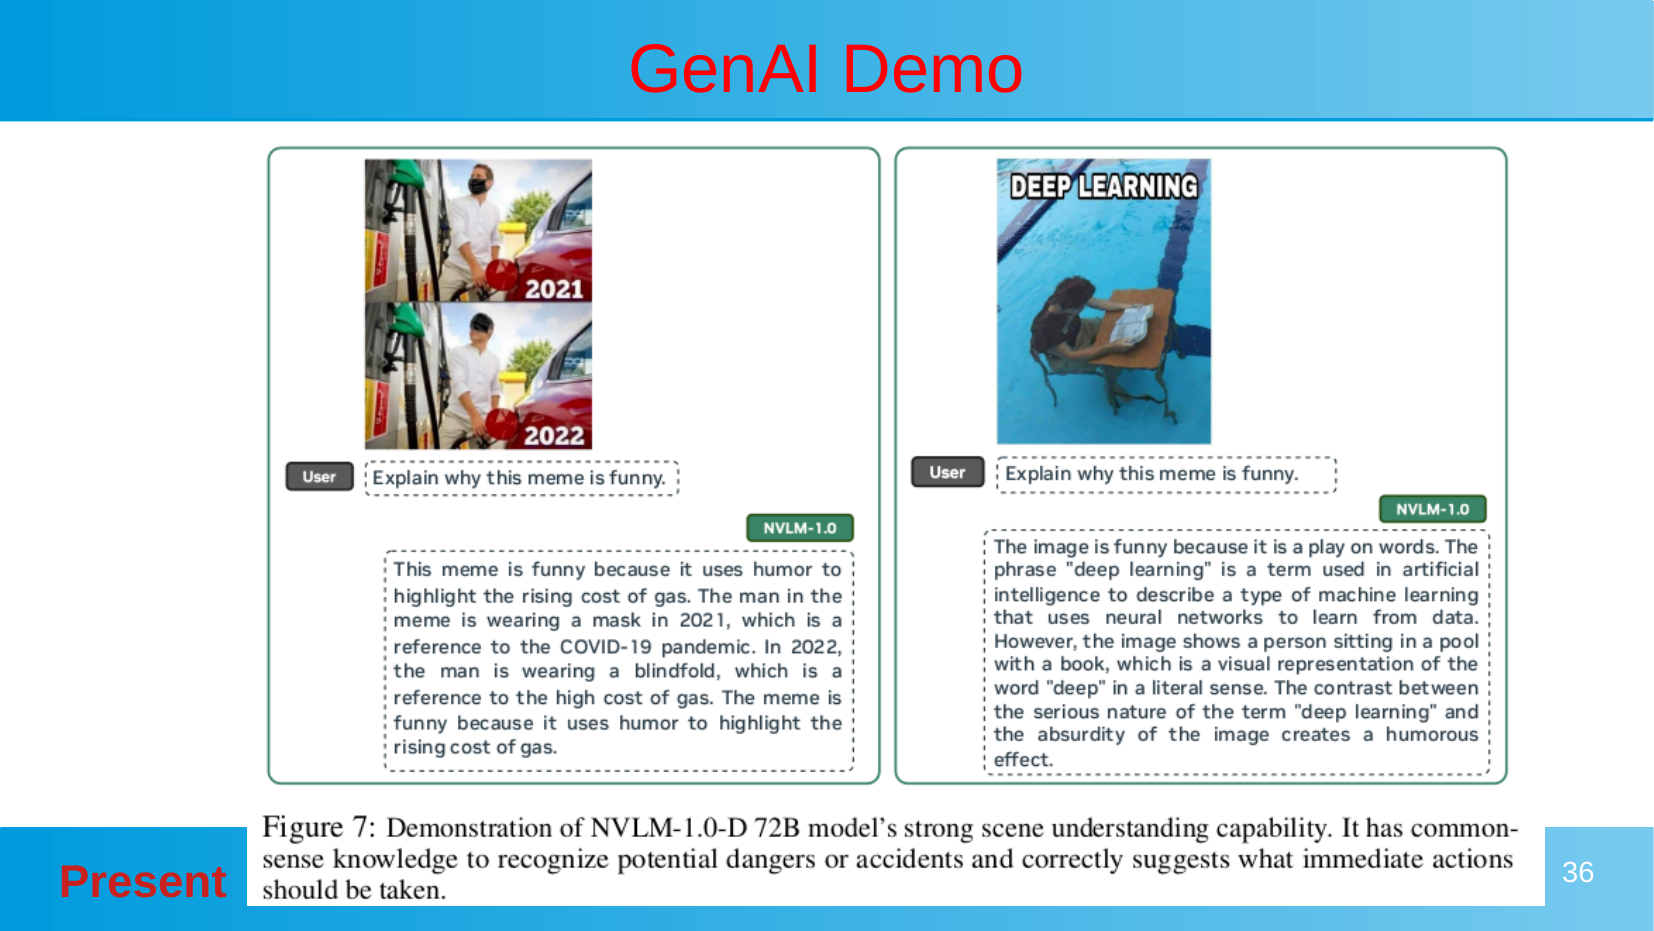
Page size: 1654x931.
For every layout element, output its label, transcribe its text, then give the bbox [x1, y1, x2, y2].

picture [247, 125, 1545, 906]
title GenAI Demo [59, 29, 1595, 108]
